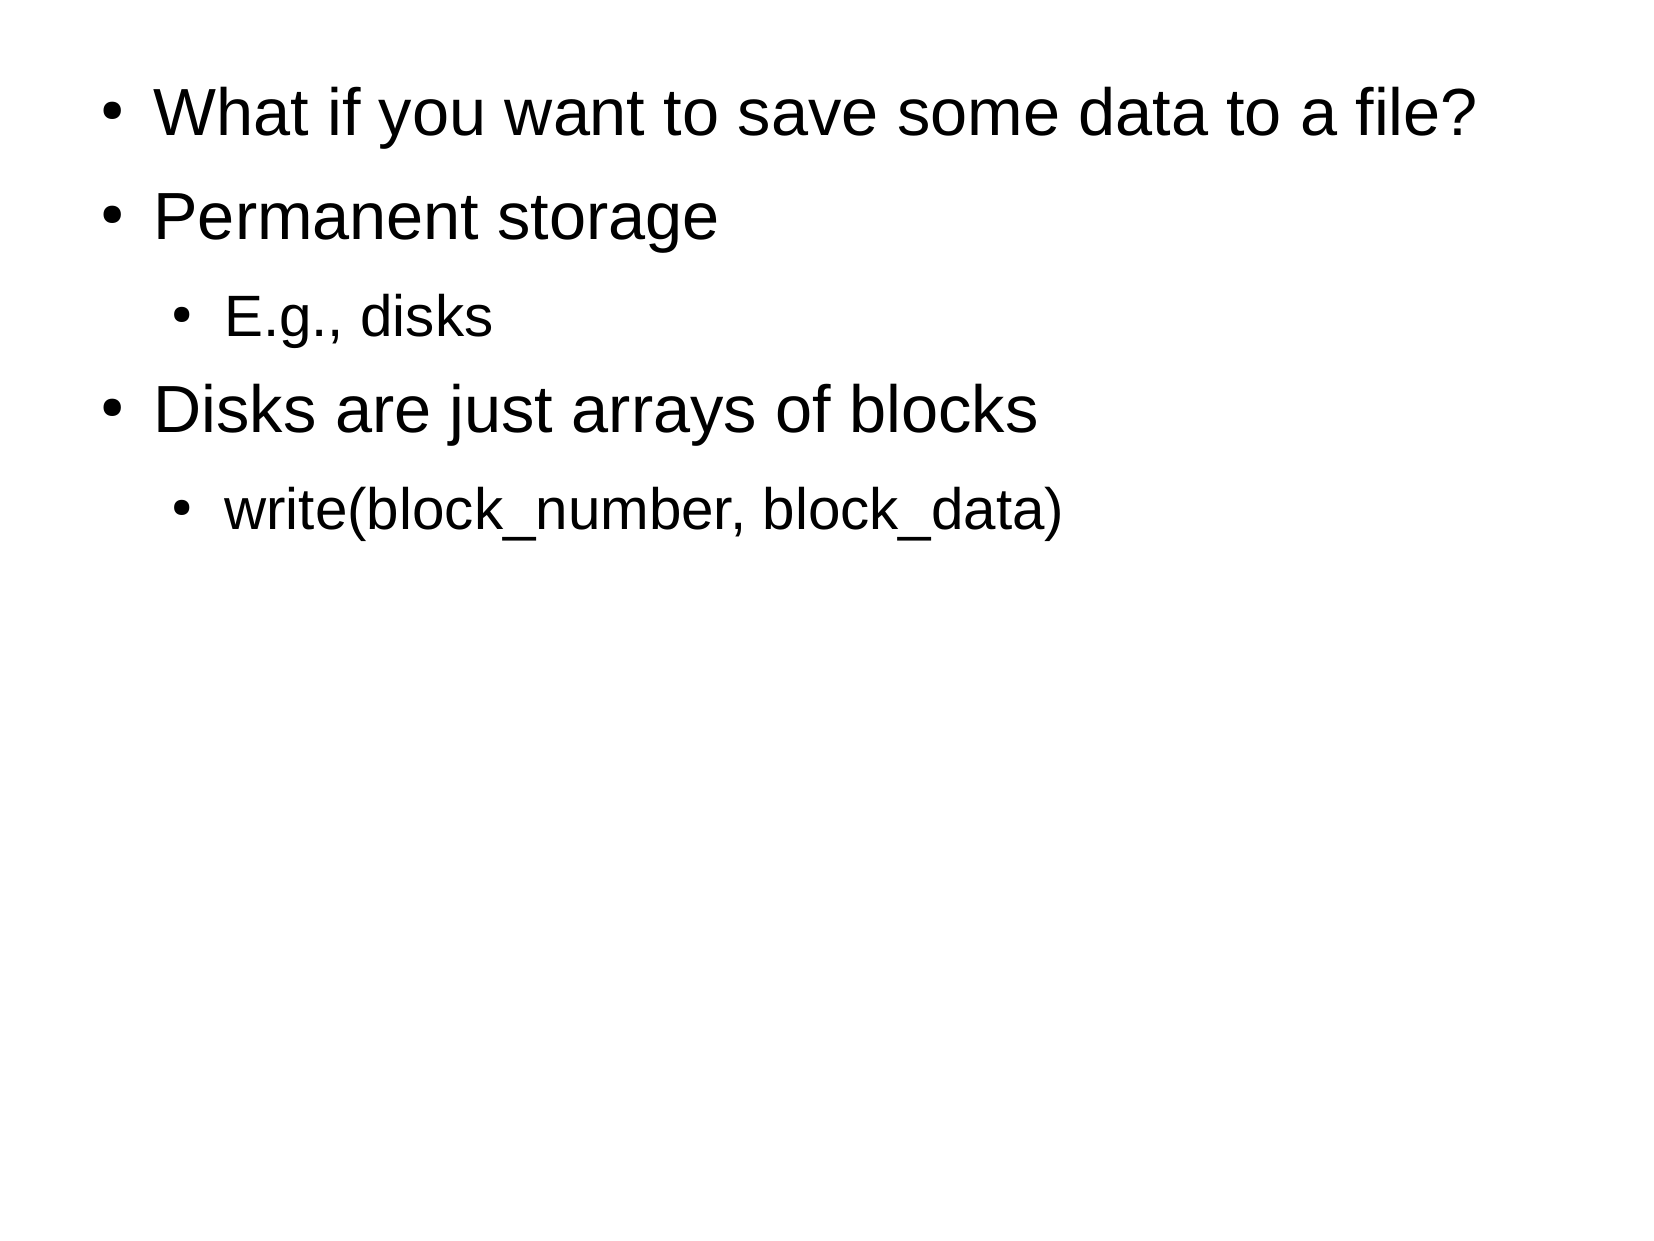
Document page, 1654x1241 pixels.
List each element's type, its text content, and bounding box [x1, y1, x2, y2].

list What if you want to save some data to a file? Permanent storage E.g., disks Disks are just arrays of blocks write(block_number, block_data) [82, 75, 1576, 1126]
